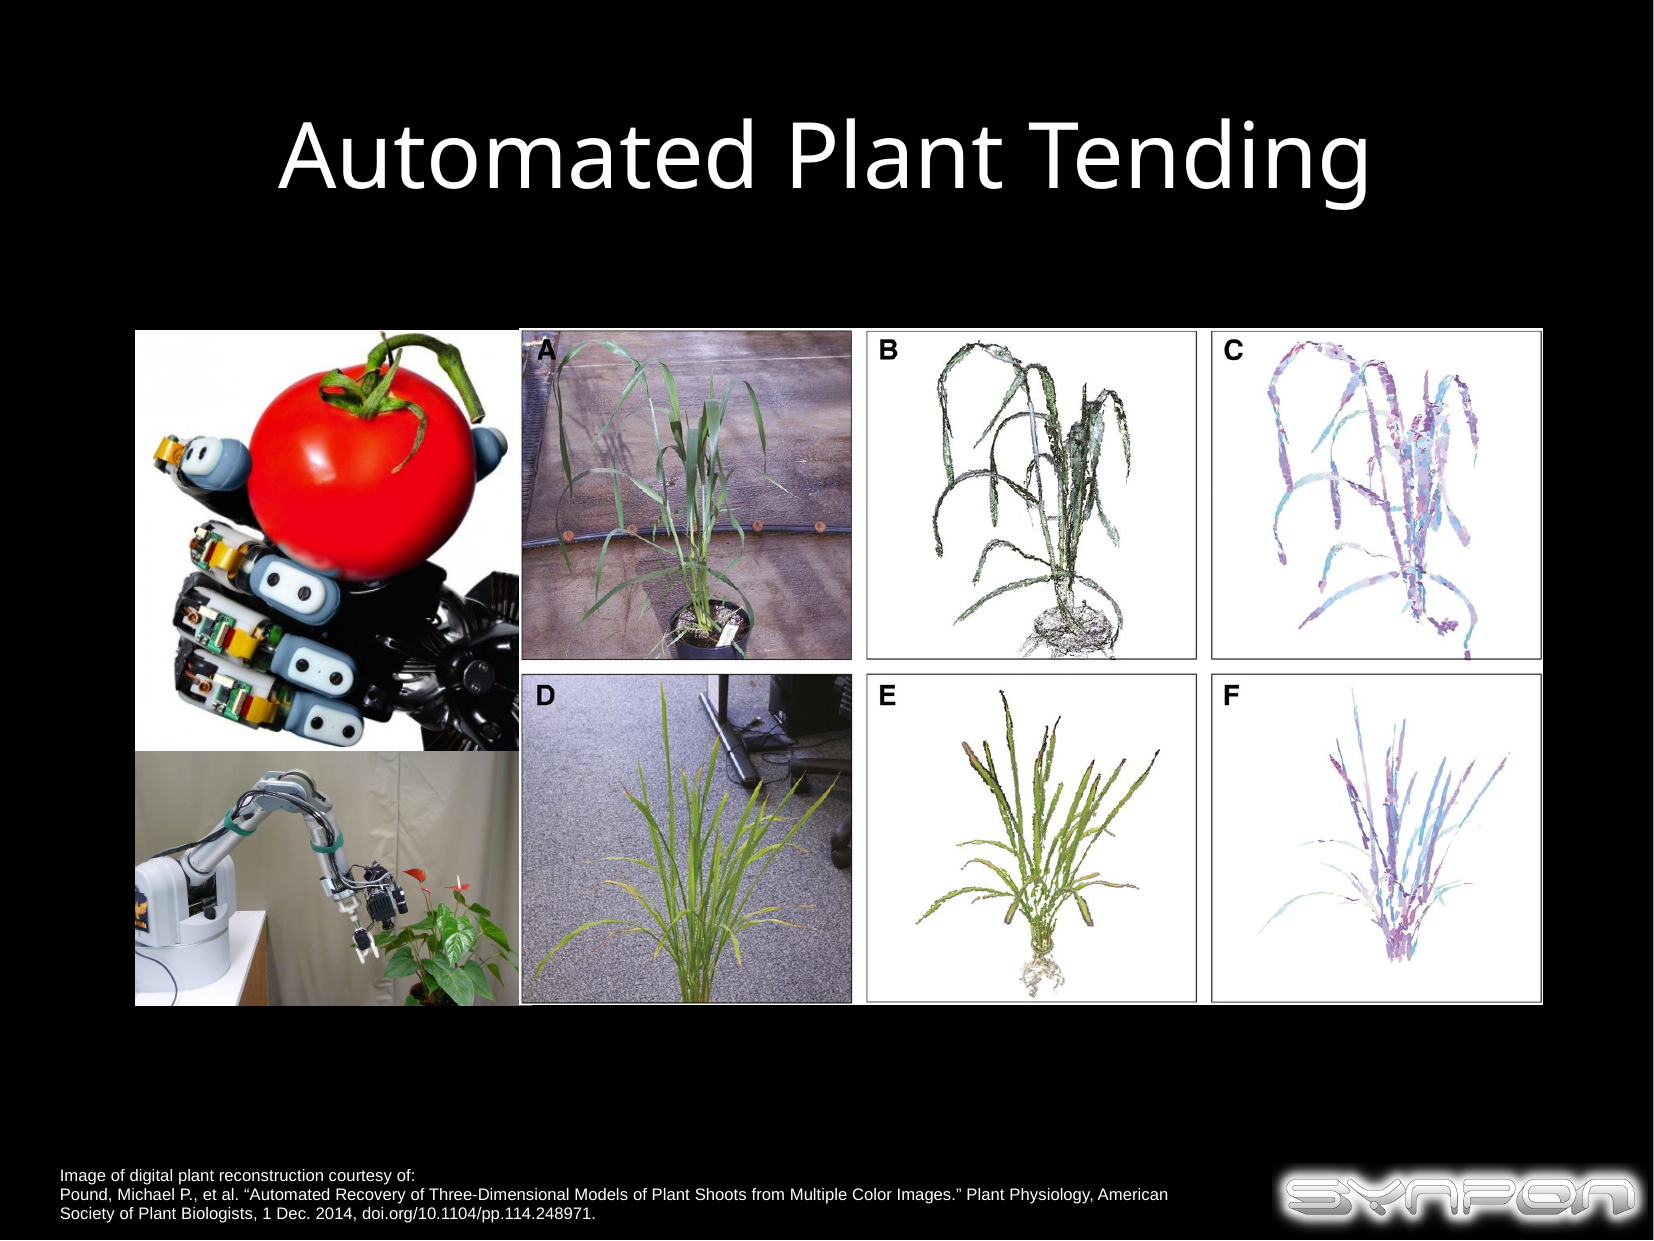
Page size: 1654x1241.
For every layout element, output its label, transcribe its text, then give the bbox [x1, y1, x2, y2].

picture [1272, 1163, 1648, 1235]
text_box Image of digital plant reconstruction courtesy of: Pound, Michael P., et al. “Automated Recovery of Three-Dimensional Models of Plant Shoots from Multiple Color Images.” Plant Physiology, American Society of Plant Biologists, 1 Dec. 2014, doi.org/10.1104/pp.114.248971. [45, 1159, 1186, 1231]
title Automated Plant Tending [82, 49, 1571, 257]
picture [135, 328, 1543, 1006]
